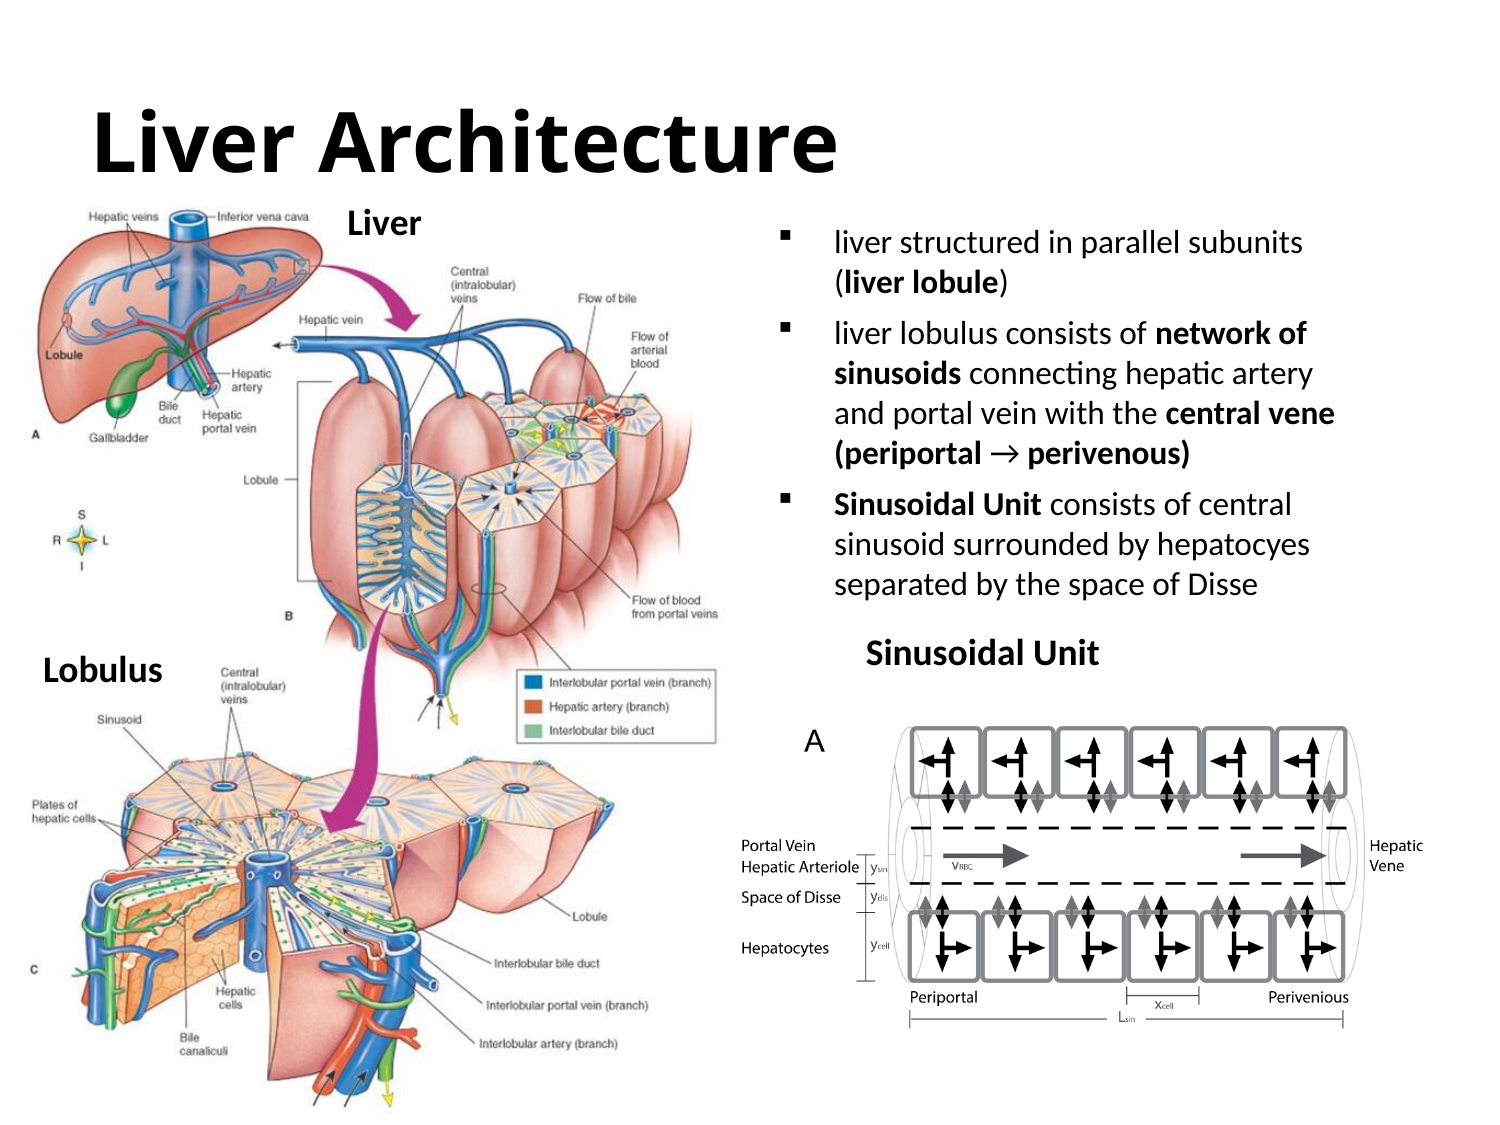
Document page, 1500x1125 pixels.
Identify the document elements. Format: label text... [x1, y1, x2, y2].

picture [24, 187, 1423, 1115]
text_box Sinusoidal Unit [851, 620, 1116, 681]
text_box Liver [332, 190, 437, 251]
title Liver Architecture [75, 45, 1425, 233]
text_box Lobulus [28, 637, 178, 698]
list liver structured in parallel subunits (liver lobule) liver lobulus consists of network of sinusoids connecting hepatic artery and portal vein with the central vene (periportal → perivenous) Sinusoidal Unit consists of central sinusoid surrounded by hepatocyes separated by the space of Disse [762, 212, 1363, 725]
